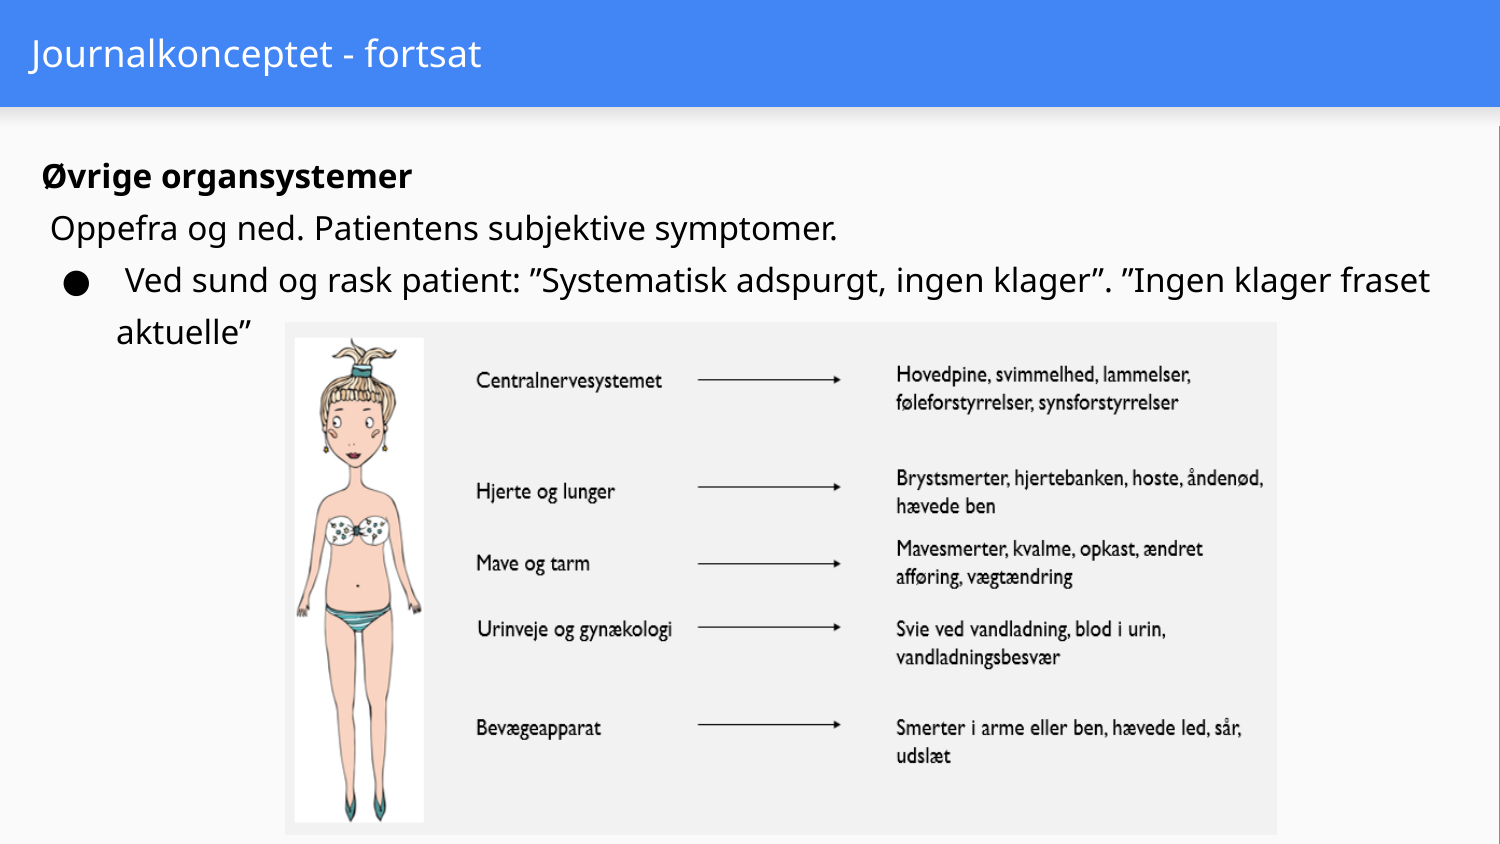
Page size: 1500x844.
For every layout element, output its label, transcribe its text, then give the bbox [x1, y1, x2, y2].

text_box Øvrige organsystemer Oppefra og ned. Patientens subjektive symptomer. Ved sund og rask patient: ”Systematisk adspurgt, ingen klager”. ”Ingen klager fraset aktuelle” [25, 128, 1494, 574]
title Journalkonceptet - fortsat [16, 2, 1464, 102]
picture [285, 322, 1277, 836]
